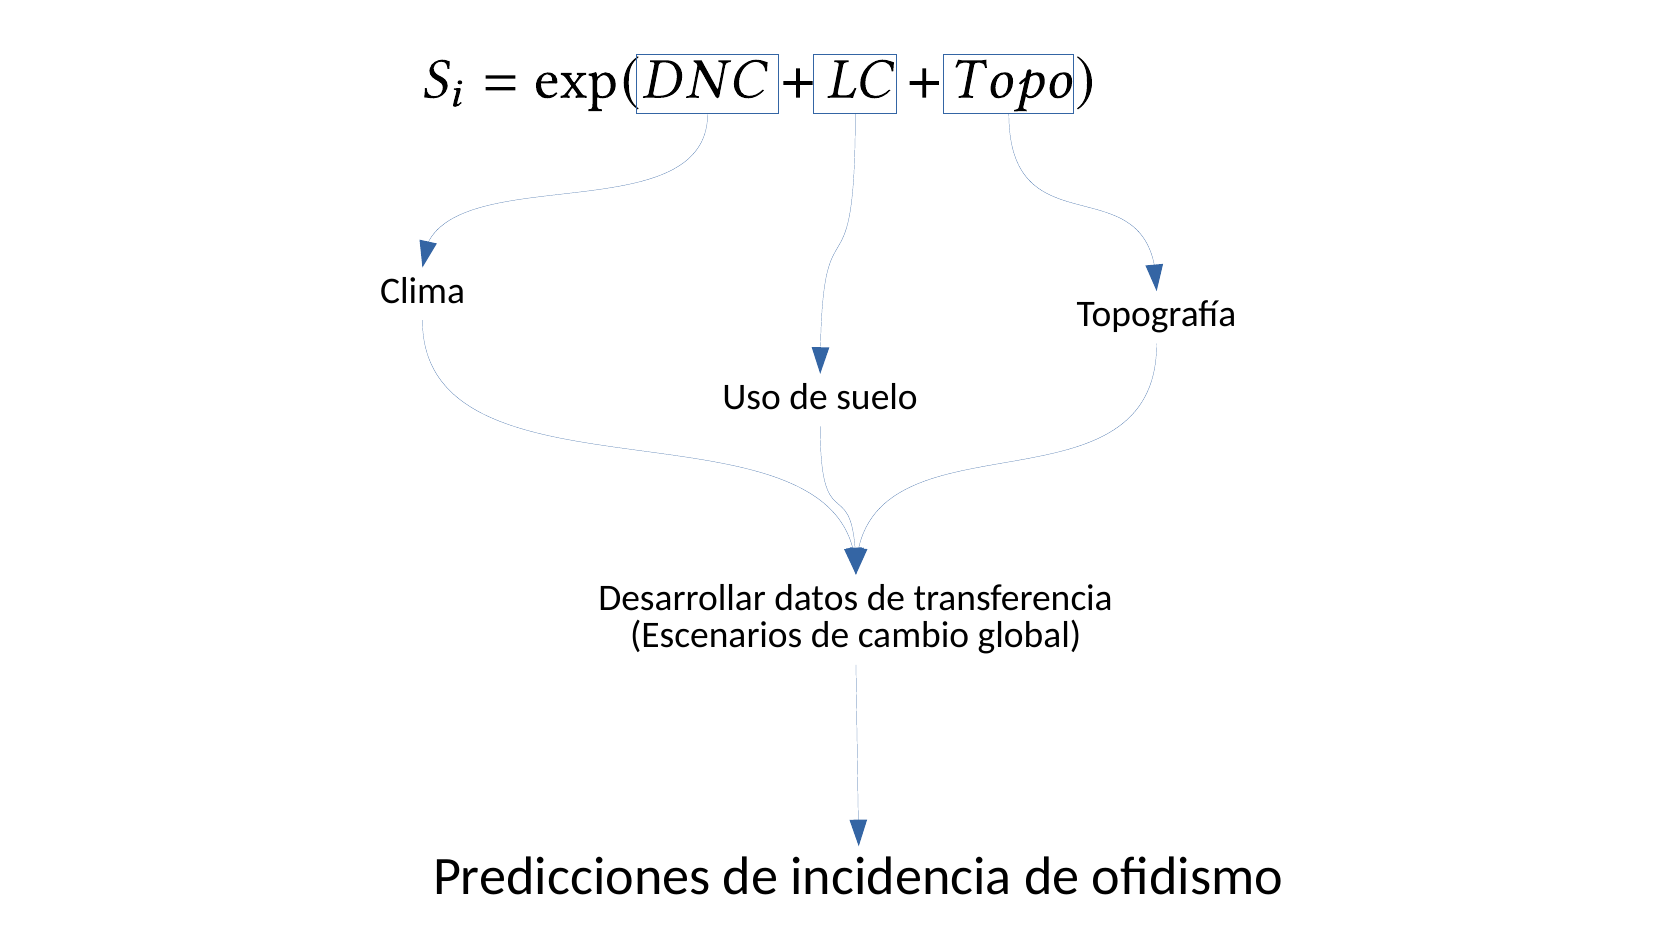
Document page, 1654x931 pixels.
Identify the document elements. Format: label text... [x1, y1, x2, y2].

text_box Topografía [1061, 291, 1252, 344]
picture [897, 54, 943, 114]
text_box Clima [365, 267, 480, 321]
text_box Predicciones de incidencia de ofidismo [418, 846, 1300, 916]
picture [637, 55, 778, 113]
picture [1074, 54, 1095, 114]
picture [814, 55, 896, 113]
text_box Uso de suelo [707, 373, 933, 427]
picture [419, 54, 636, 114]
picture [944, 55, 1073, 113]
text_box Desarrollar datos de transferencia (Escenarios de cambio global) [583, 574, 1129, 665]
picture [779, 54, 813, 114]
